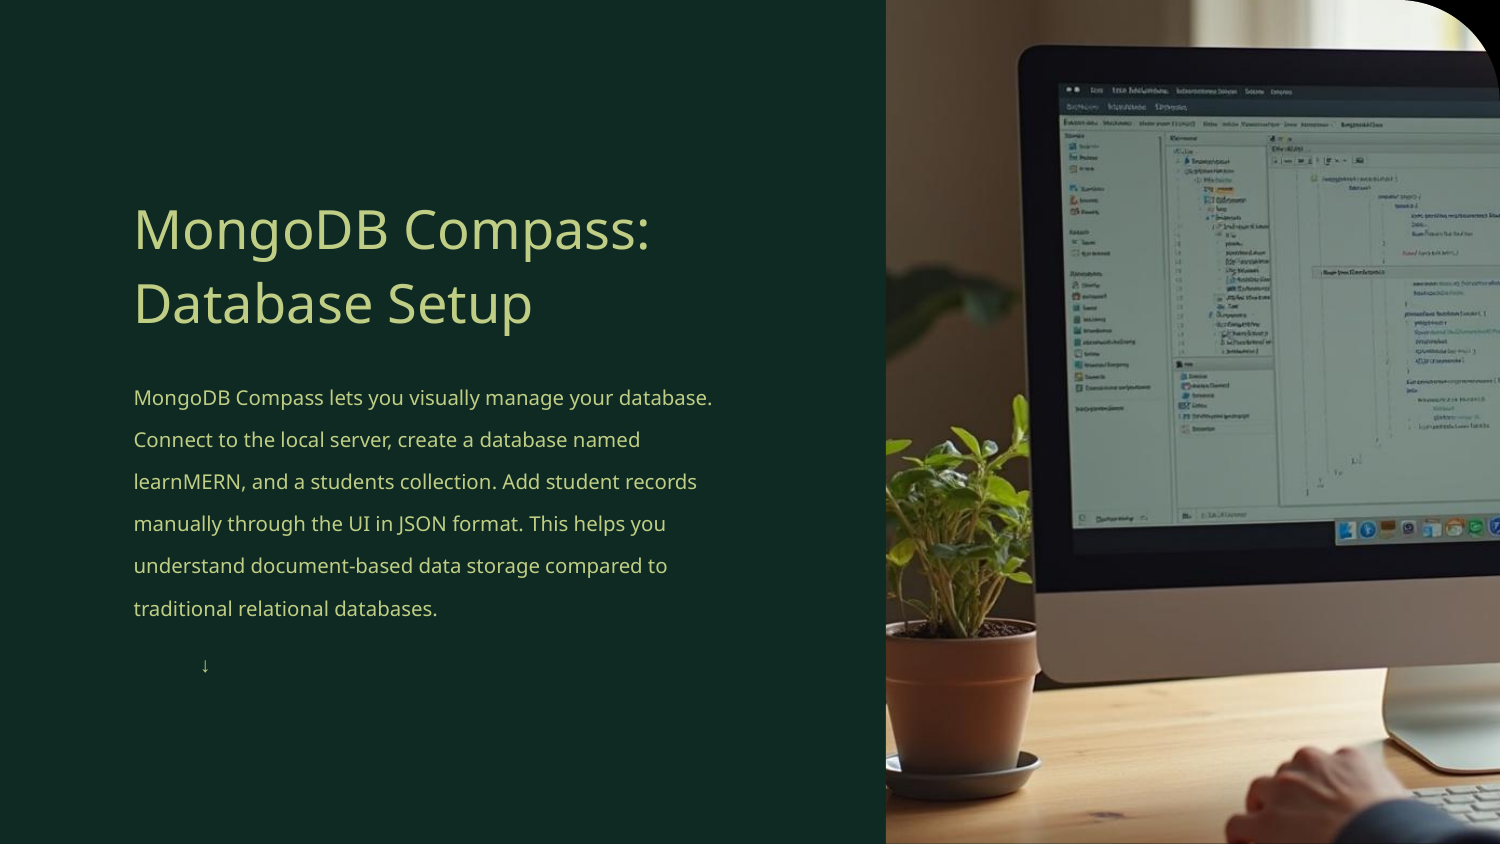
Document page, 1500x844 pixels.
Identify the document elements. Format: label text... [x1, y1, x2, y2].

subtitle MongoDB Compass lets you visually manage your database. Connect to the local server, create a database named learnMERN, and a students collection. Add student records manually through the UI in JSON format. This helps you understand document-based data storage compared to traditional relational databases. [118, 354, 758, 639]
title MongoDB Compass: Database Setup [118, 129, 758, 354]
text_box [885, 0, 1500, 844]
text_box ↓ [118, 651, 293, 677]
